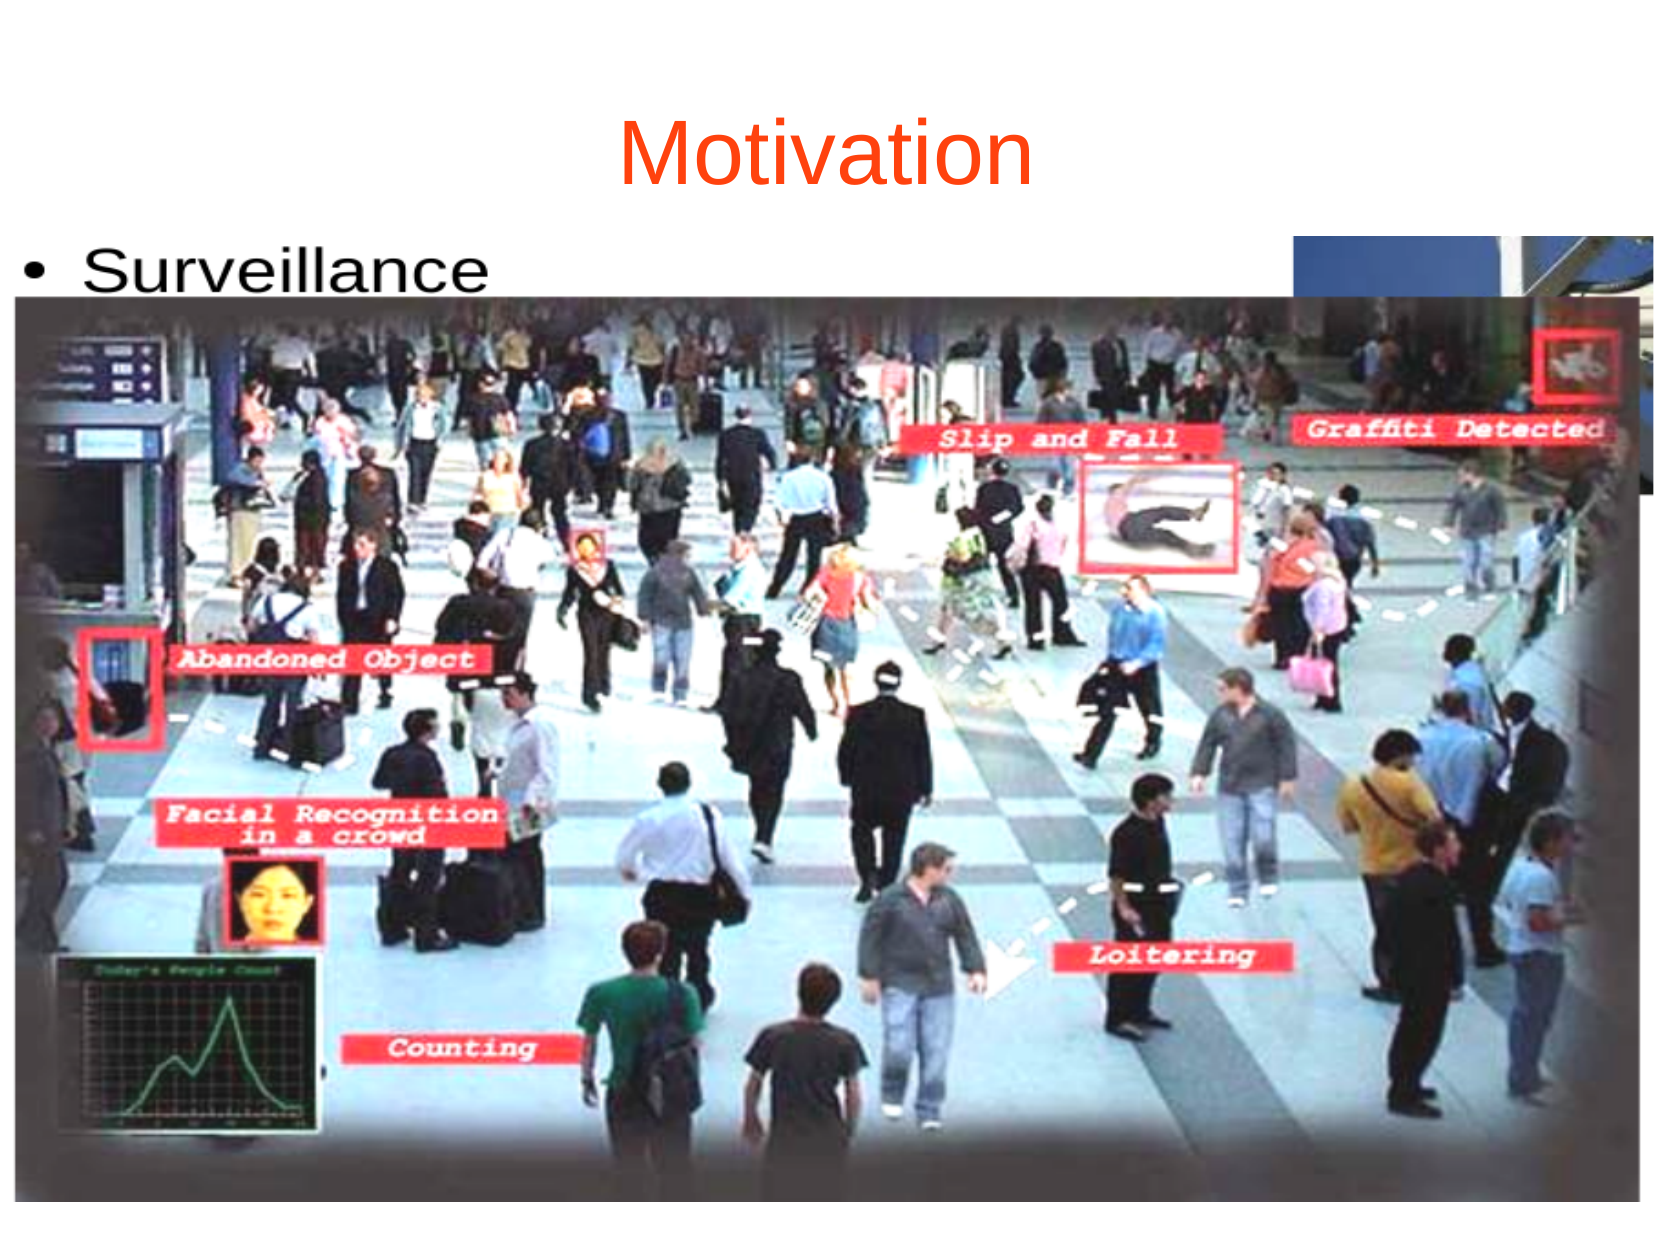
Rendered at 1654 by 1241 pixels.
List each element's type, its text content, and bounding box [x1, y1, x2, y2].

title Motivation [82, 49, 1571, 236]
picture [1, 236, 1654, 1202]
